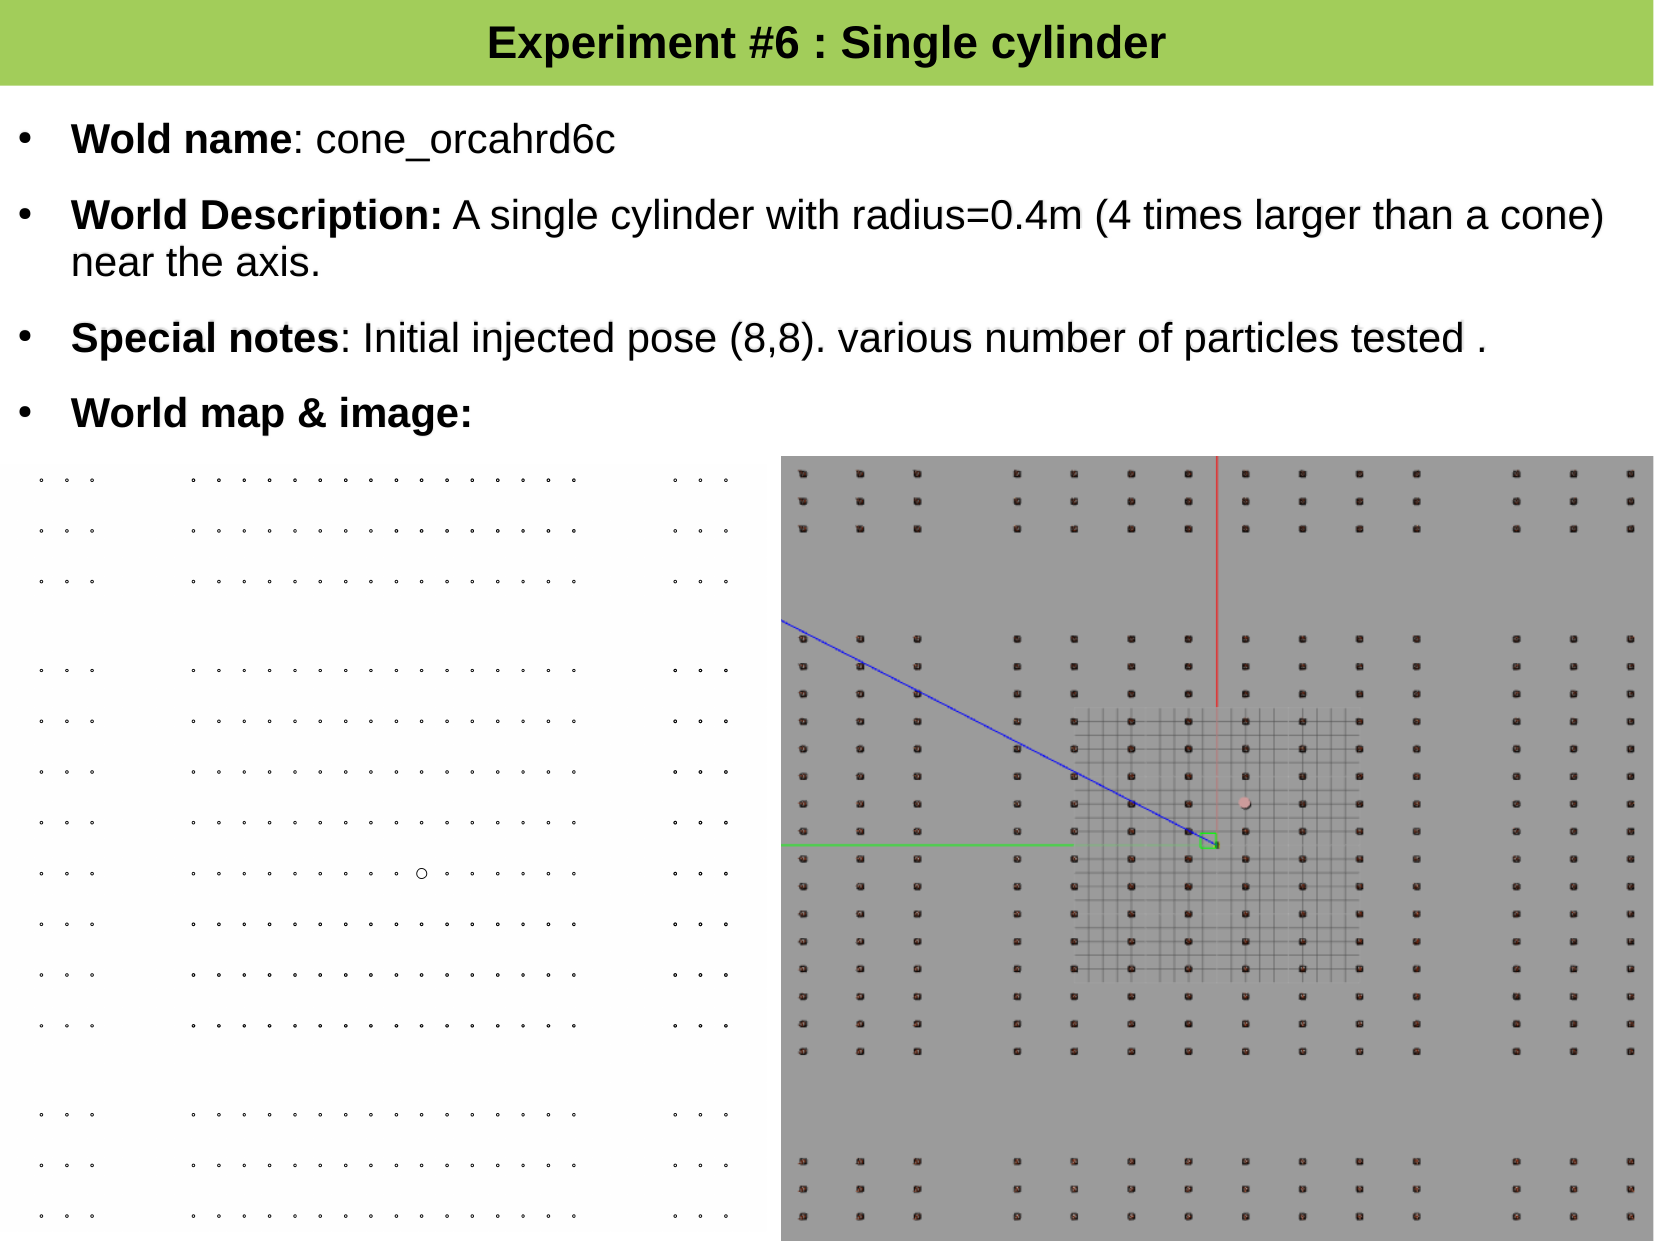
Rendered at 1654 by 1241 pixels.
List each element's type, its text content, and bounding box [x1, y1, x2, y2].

title Experiment #6 : Single cylinder [0, 0, 1654, 86]
picture [781, 456, 1654, 1241]
picture [0, 464, 767, 1232]
list Wold name: cone_orcahrd6c World Description: A single cylinder with radius=0.4m (4 times larger than a cone) near the axis. Special notes: Initial injected pose (8,8). various number of particles tested . World map & image: [0, 115, 1654, 1241]
